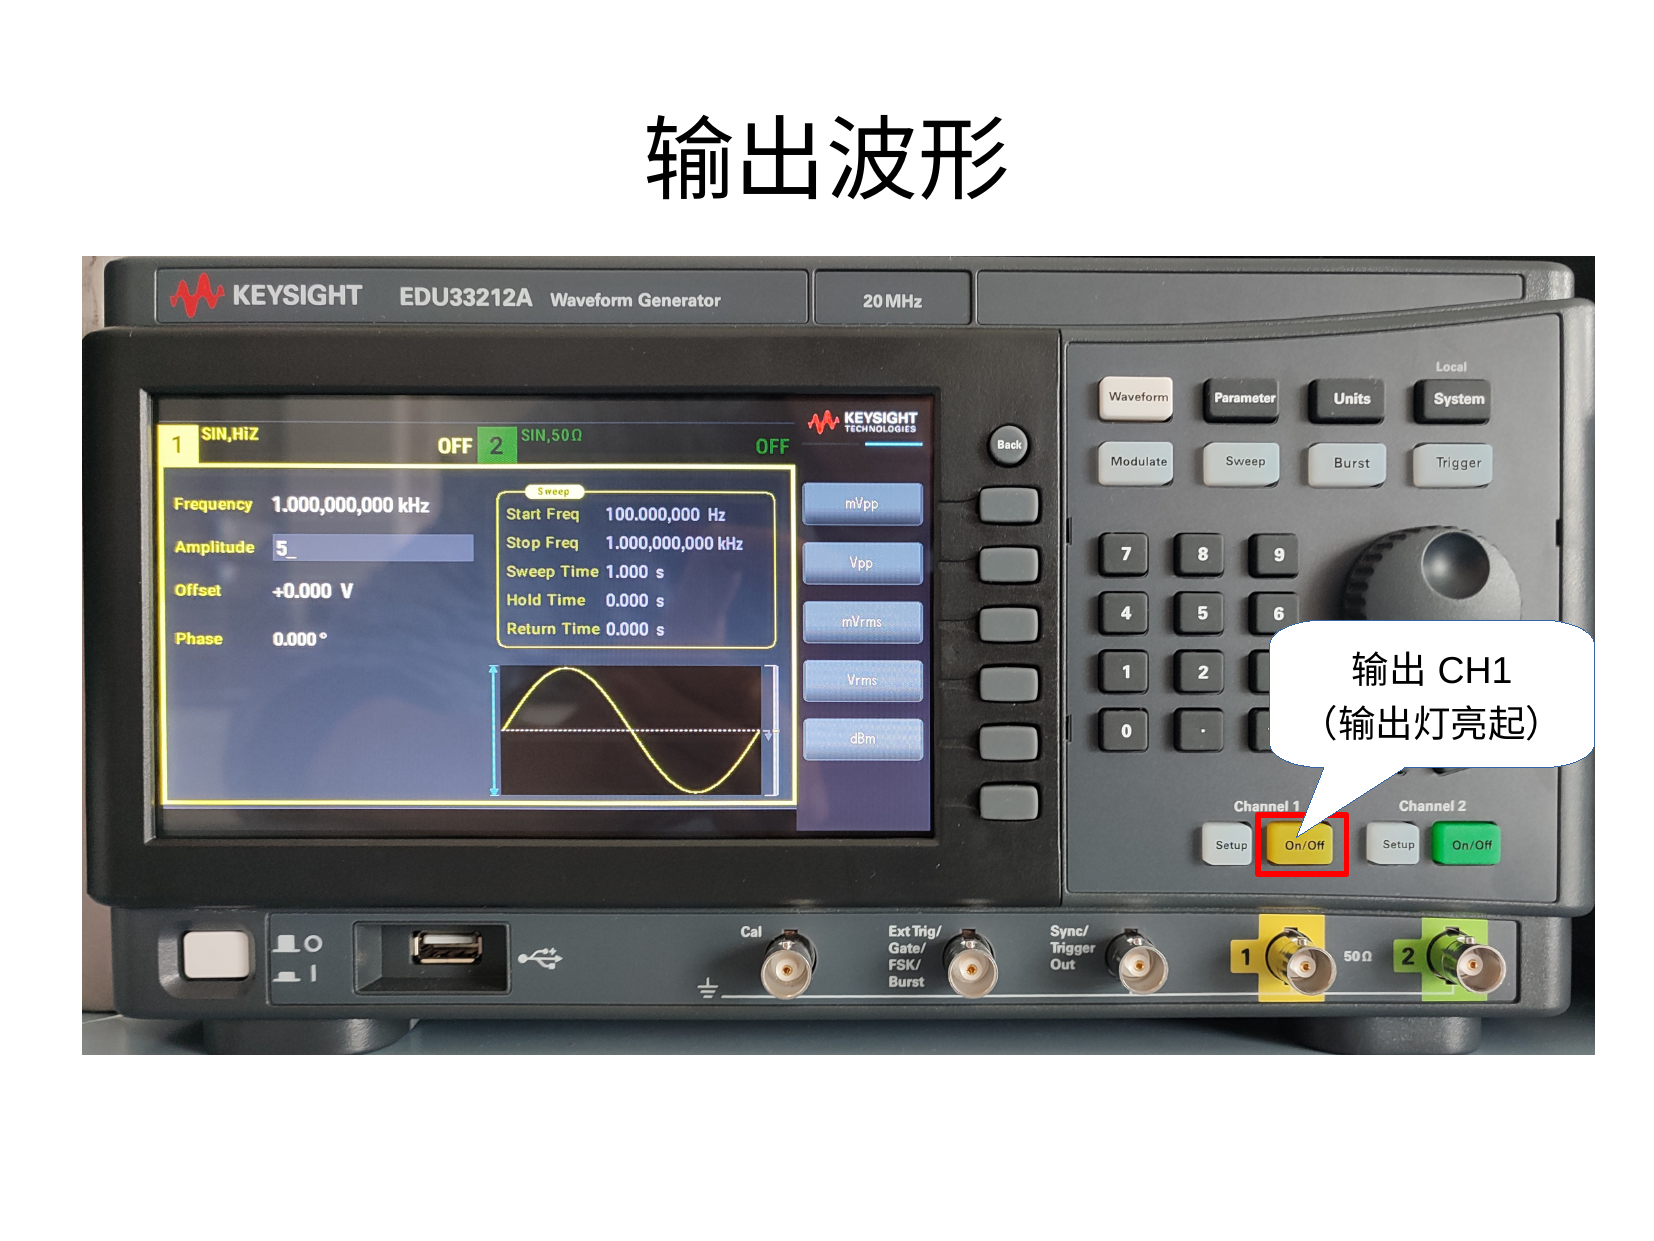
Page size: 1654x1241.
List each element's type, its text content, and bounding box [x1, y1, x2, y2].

picture [1261, 818, 1344, 871]
title 输出波形 [82, 49, 1571, 256]
picture [82, 256, 1595, 1055]
text_box 输出CH1 （输出灯亮起） [1269, 620, 1595, 838]
